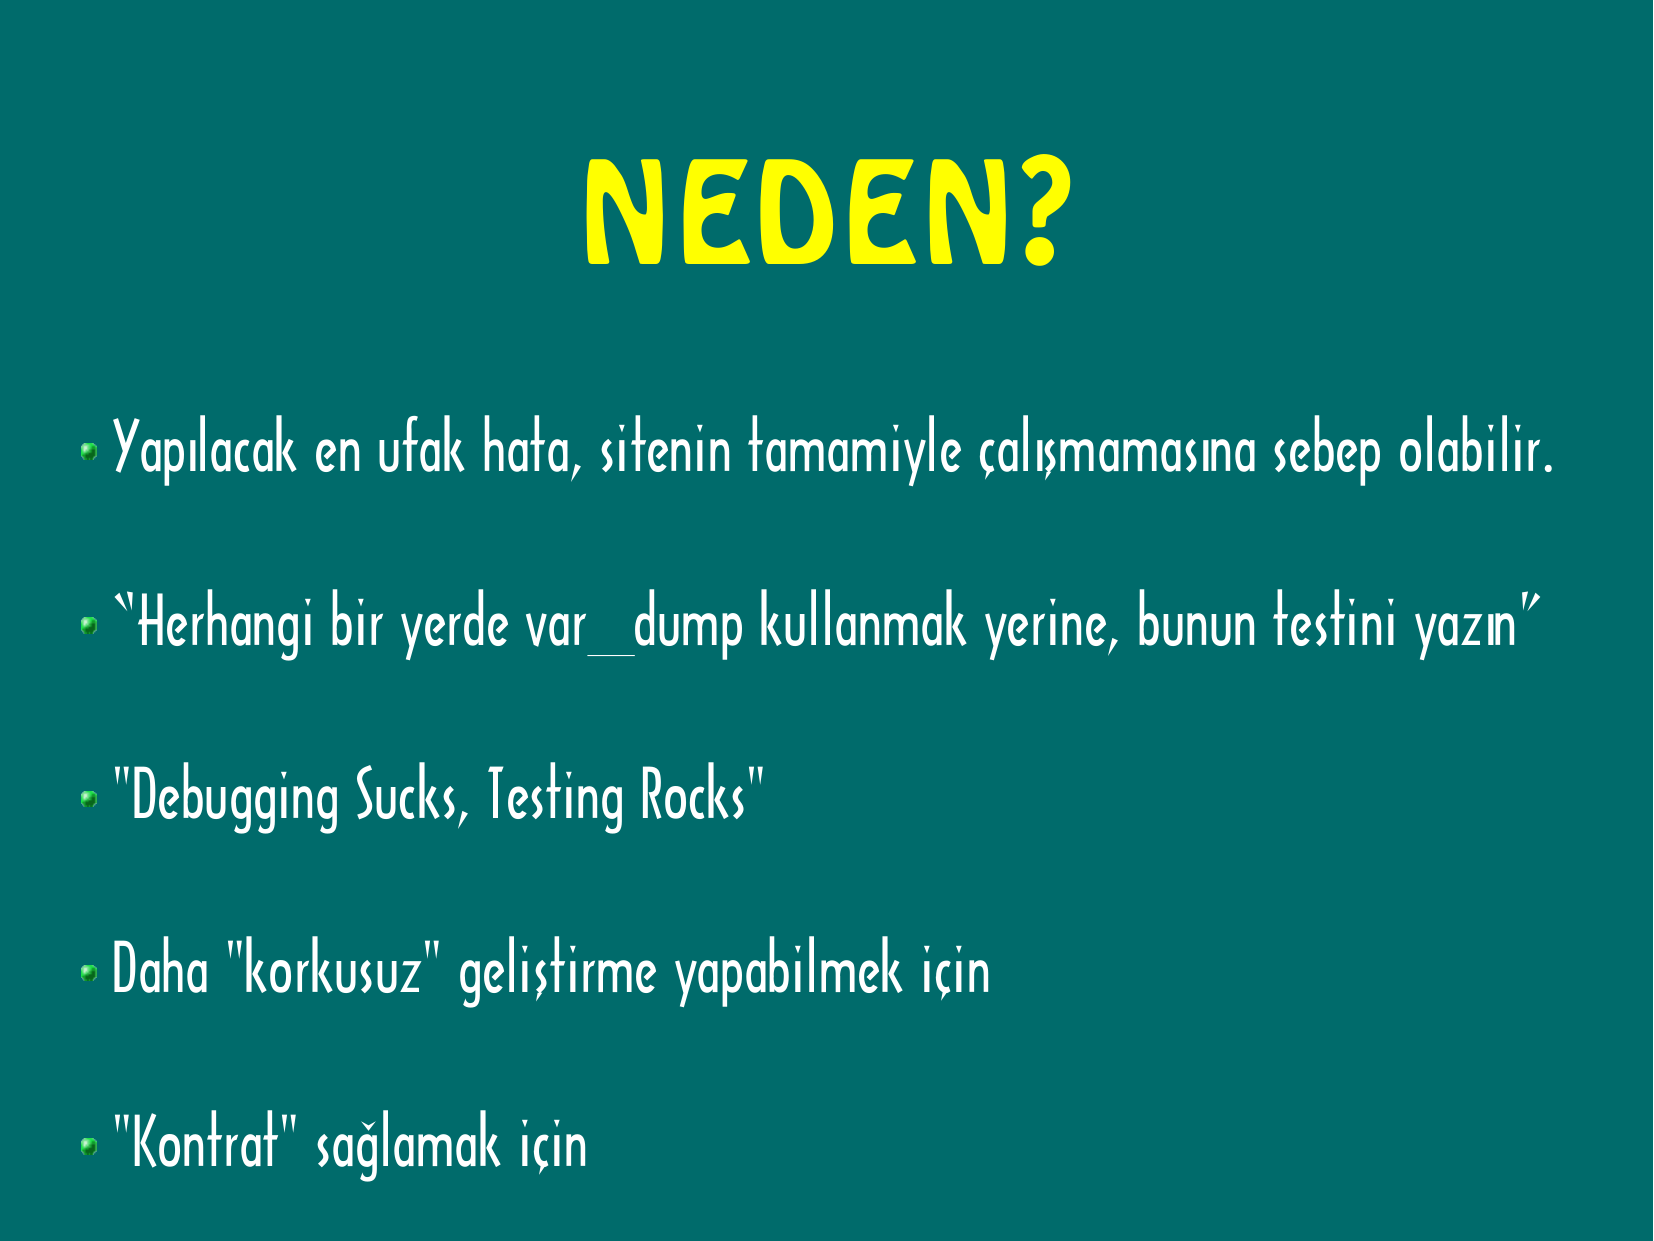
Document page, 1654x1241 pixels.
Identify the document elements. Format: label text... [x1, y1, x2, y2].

text_box Yapılacak en ufak hata, sitenin tamamiyle çalışmamasına sebep olabilir. “Herhangi bir yerde var_dump kullanmak yerine, bunun testini yazın” "Debugging Sucks, Testing Rocks" Daha "korkusuz" geliştirme yapabilmek için "Kontrat" sağlamak için [66, 408, 1572, 1192]
text_box NEDEN? [561, 121, 1092, 306]
